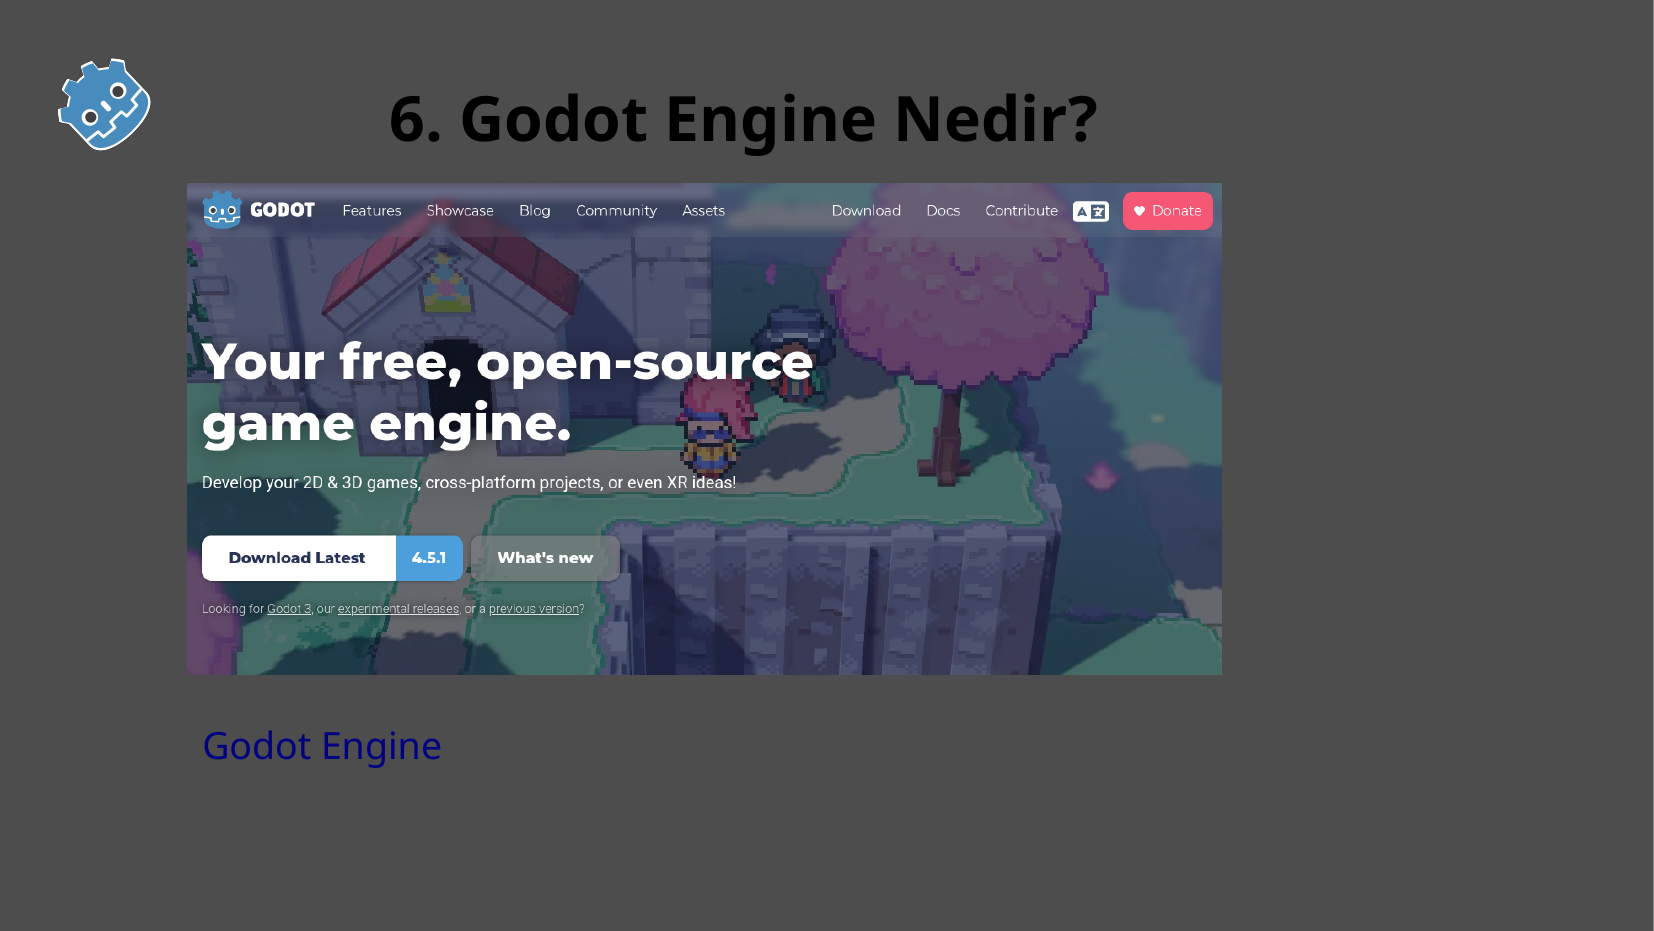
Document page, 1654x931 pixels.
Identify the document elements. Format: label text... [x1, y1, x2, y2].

text_box 6. Godot Engine Nedir? [375, 67, 1201, 161]
picture [0, 0, 1654, 931]
text_box Godot Engine [187, 712, 1013, 788]
